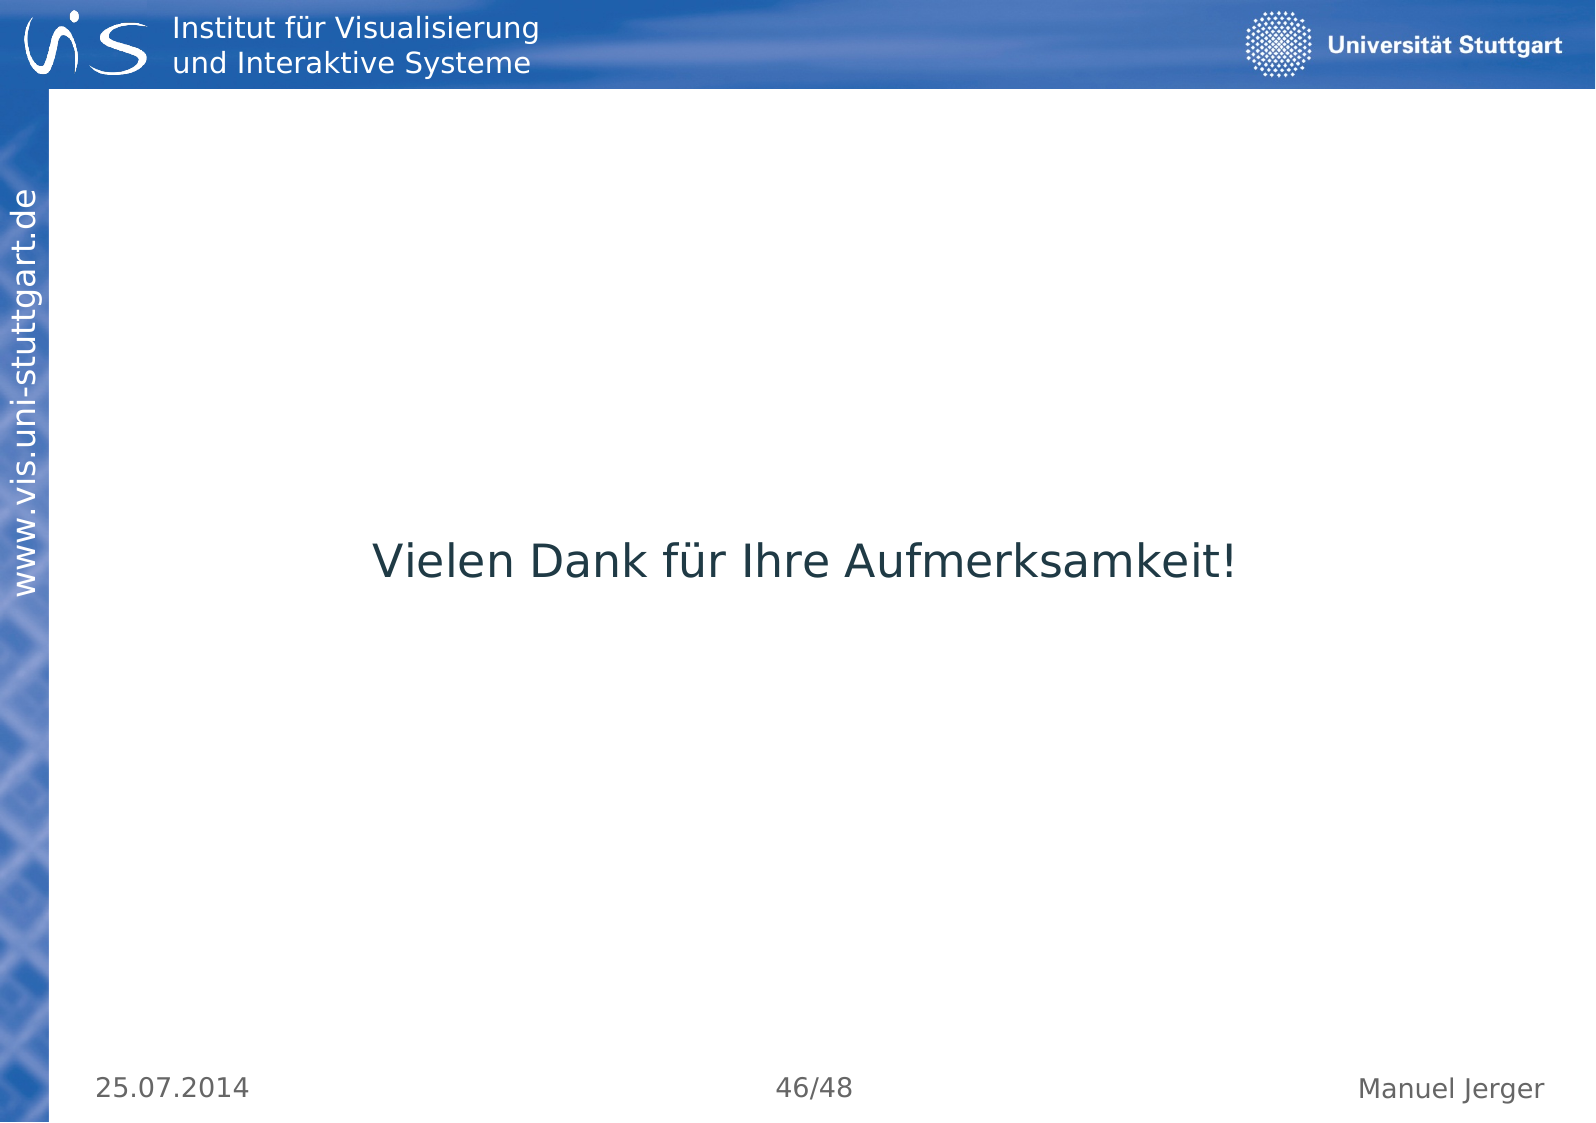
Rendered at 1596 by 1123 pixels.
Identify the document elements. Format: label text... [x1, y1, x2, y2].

picture [24, 0, 1596, 89]
title Vielen Dank für Ihre Aufmerksamkeit! [65, 523, 1548, 648]
picture [0, 0, 49, 1122]
